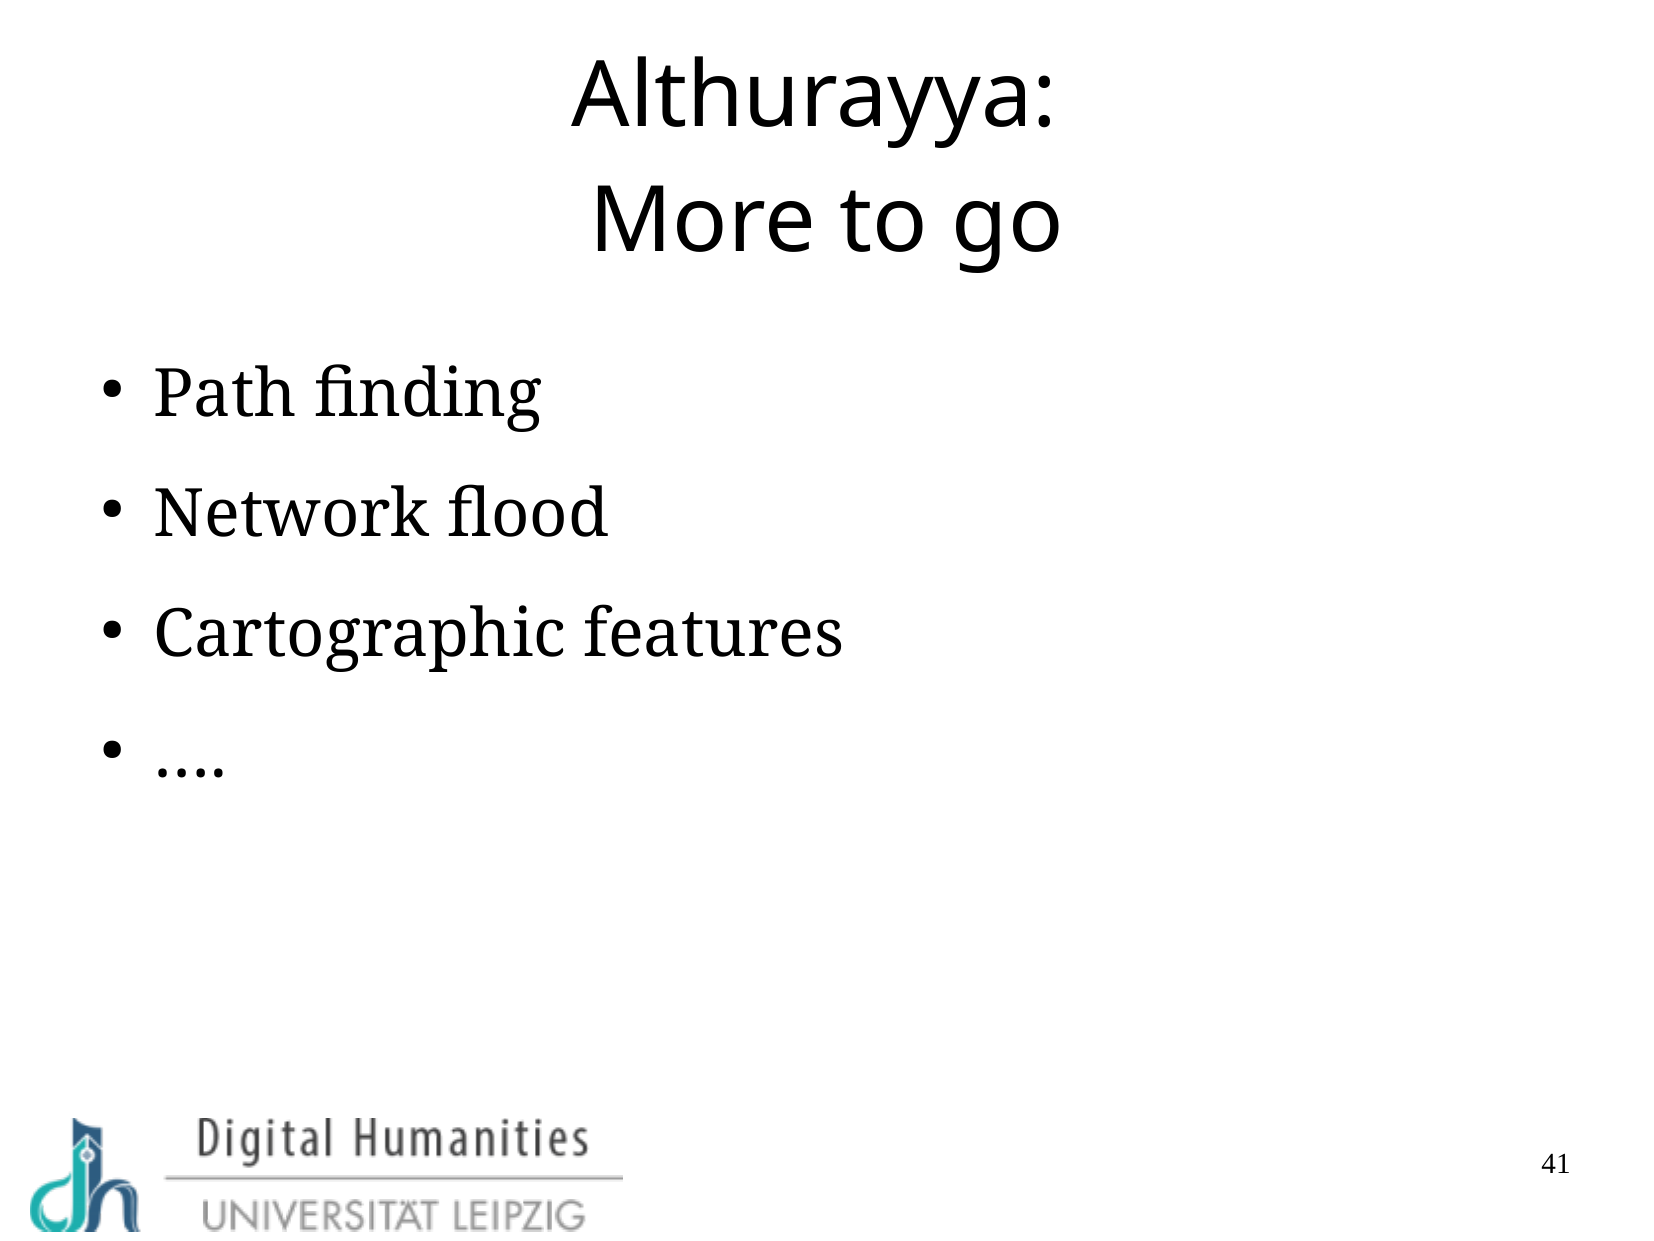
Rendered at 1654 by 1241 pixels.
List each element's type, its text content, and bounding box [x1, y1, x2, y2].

picture [30, 1118, 623, 1232]
list Path finding Network flood Cartographic features …. [82, 345, 1571, 1010]
title Althurayya: More to go [82, 25, 1571, 281]
